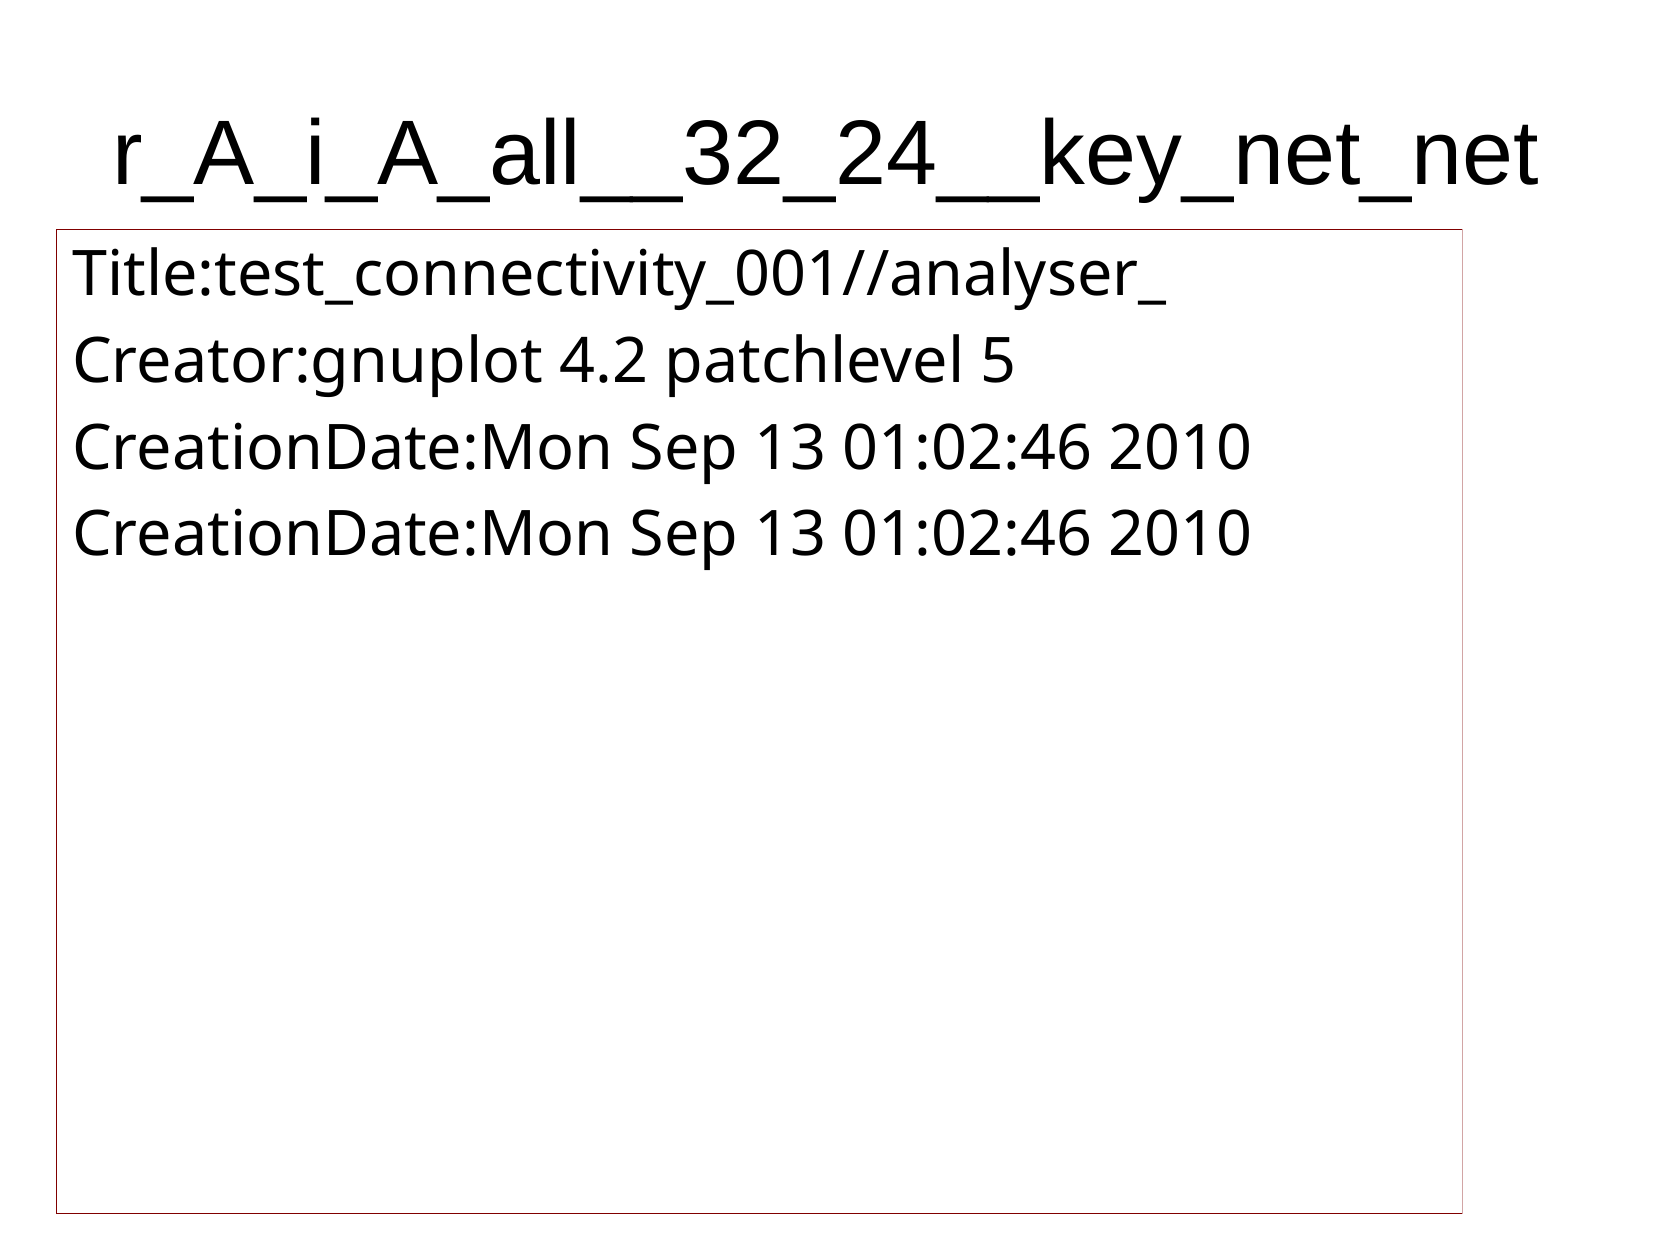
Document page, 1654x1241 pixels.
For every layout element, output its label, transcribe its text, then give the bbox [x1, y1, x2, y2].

title r_A_i_A_all__32_24__key_net_net [82, 56, 1571, 250]
picture [51, 225, 1463, 1214]
